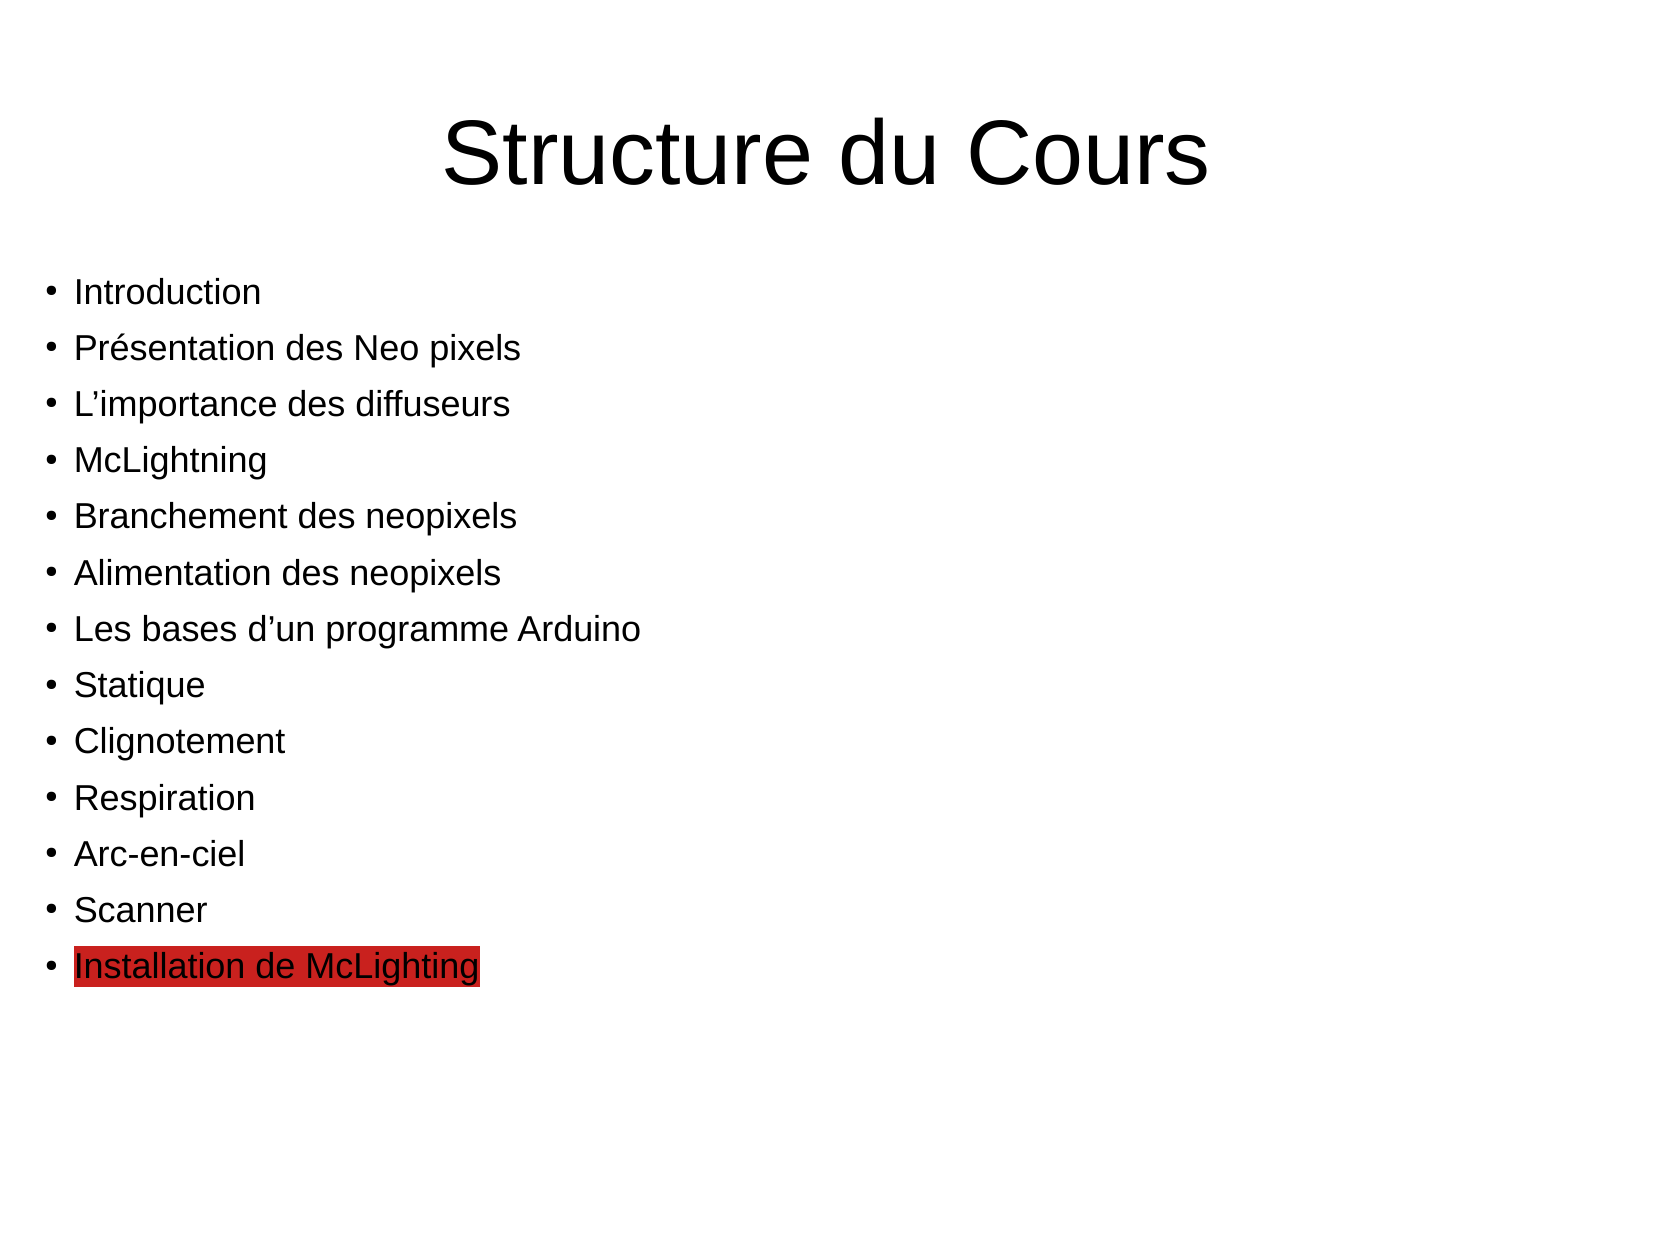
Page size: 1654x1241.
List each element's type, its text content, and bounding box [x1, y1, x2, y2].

title Structure du Cours [82, 49, 1571, 257]
list Introduction Présentation des Neo pixels L’importance des diffuseurs McLightning Branchement des neopixels Alimentation des neopixels Les bases d’un programme Arduino Statique Clignotement Respiration Arc-en-ciel Scanner Installation de McLighting [35, 271, 1524, 991]
